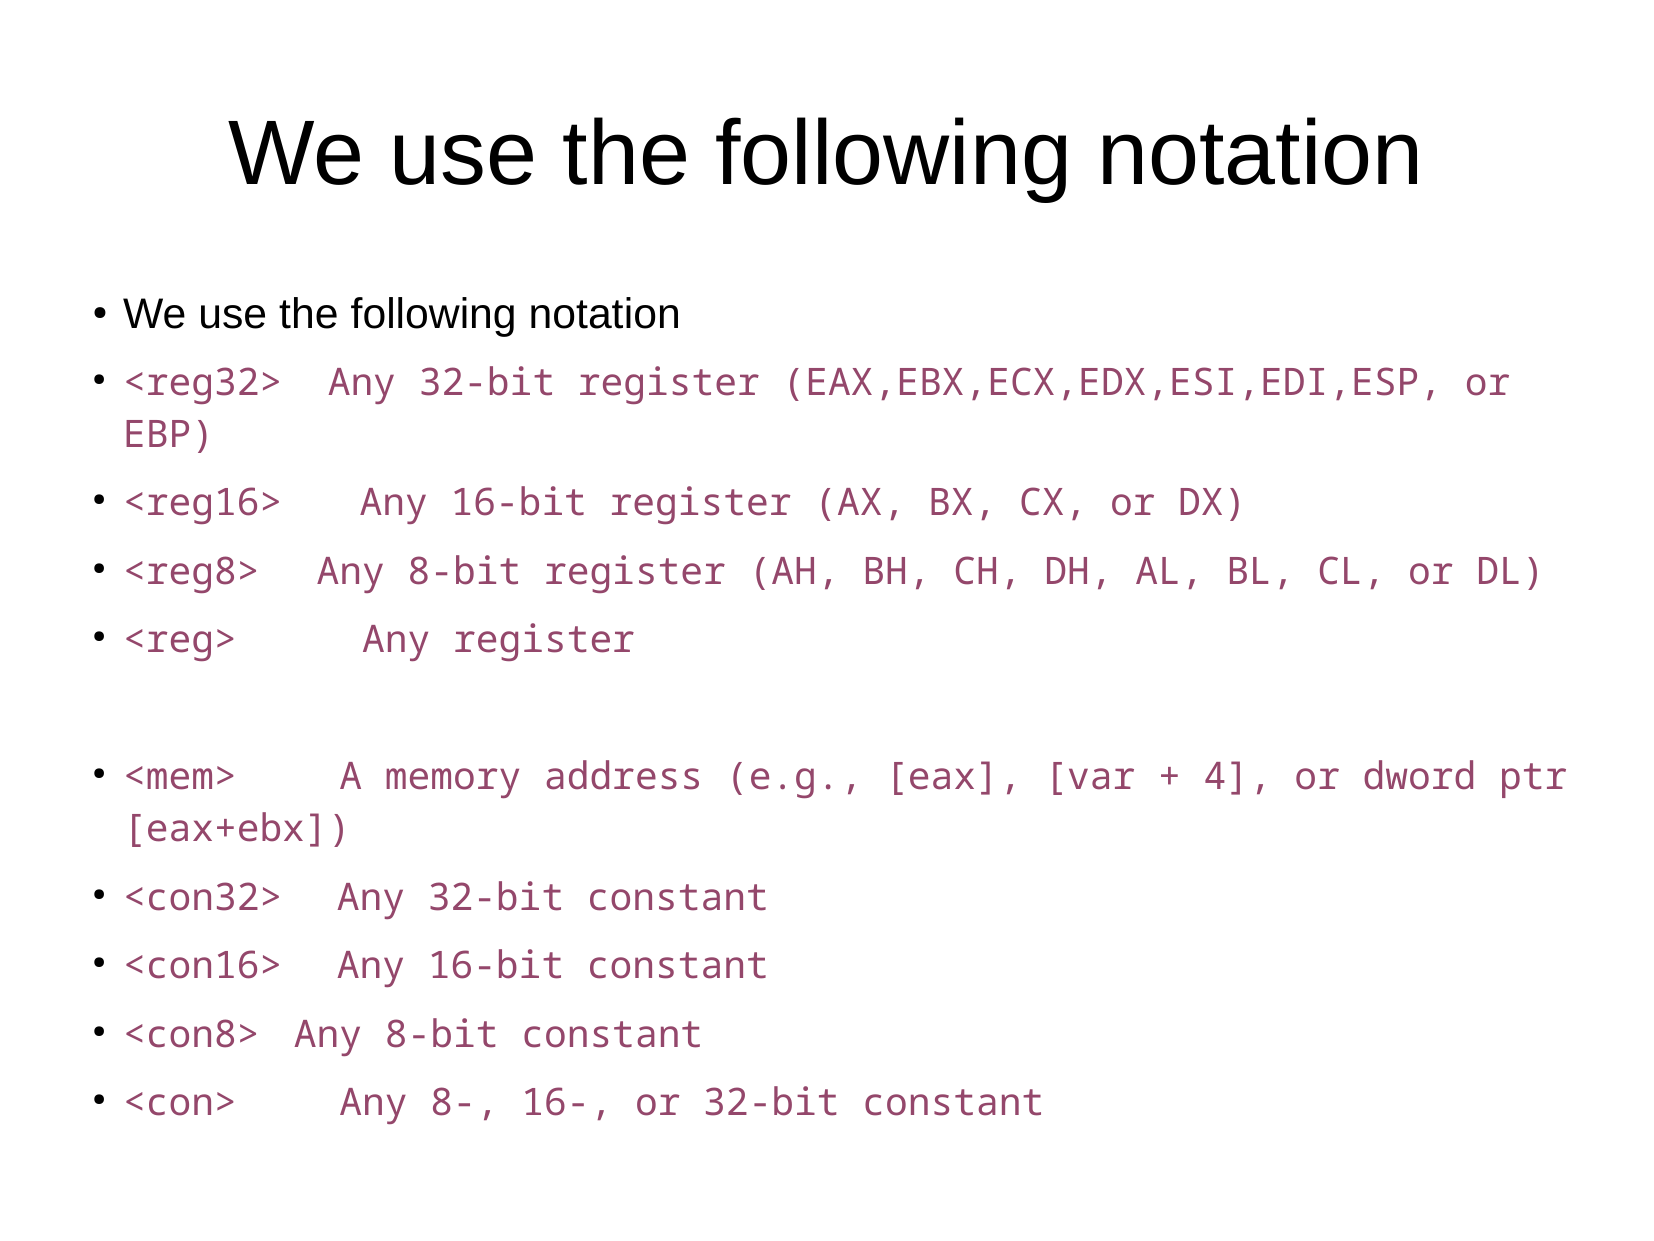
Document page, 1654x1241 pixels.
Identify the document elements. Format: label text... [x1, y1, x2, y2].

title We use the following notation [82, 49, 1571, 257]
list We use the following notation <reg32> Any 32-bit register (EAX,EBX,ECX,EDX,ESI,EDI,ESP, or EBP) <reg16> Any 16-bit register (AX, BX, CX, or DX) <reg8> Any 8-bit register (AH, BH, CH, DH, AL, BL, CL, or DL) <reg> Any register <mem> A memory address (e.g., [eax], [var + 4], or dword ptr [eax+ebx]) <con32> Any 32-bit constant <con16> Any 16-bit constant <con8> Any 8-bit constant <con> Any 8-, 16-, or 32-bit constant [82, 290, 1571, 1163]
